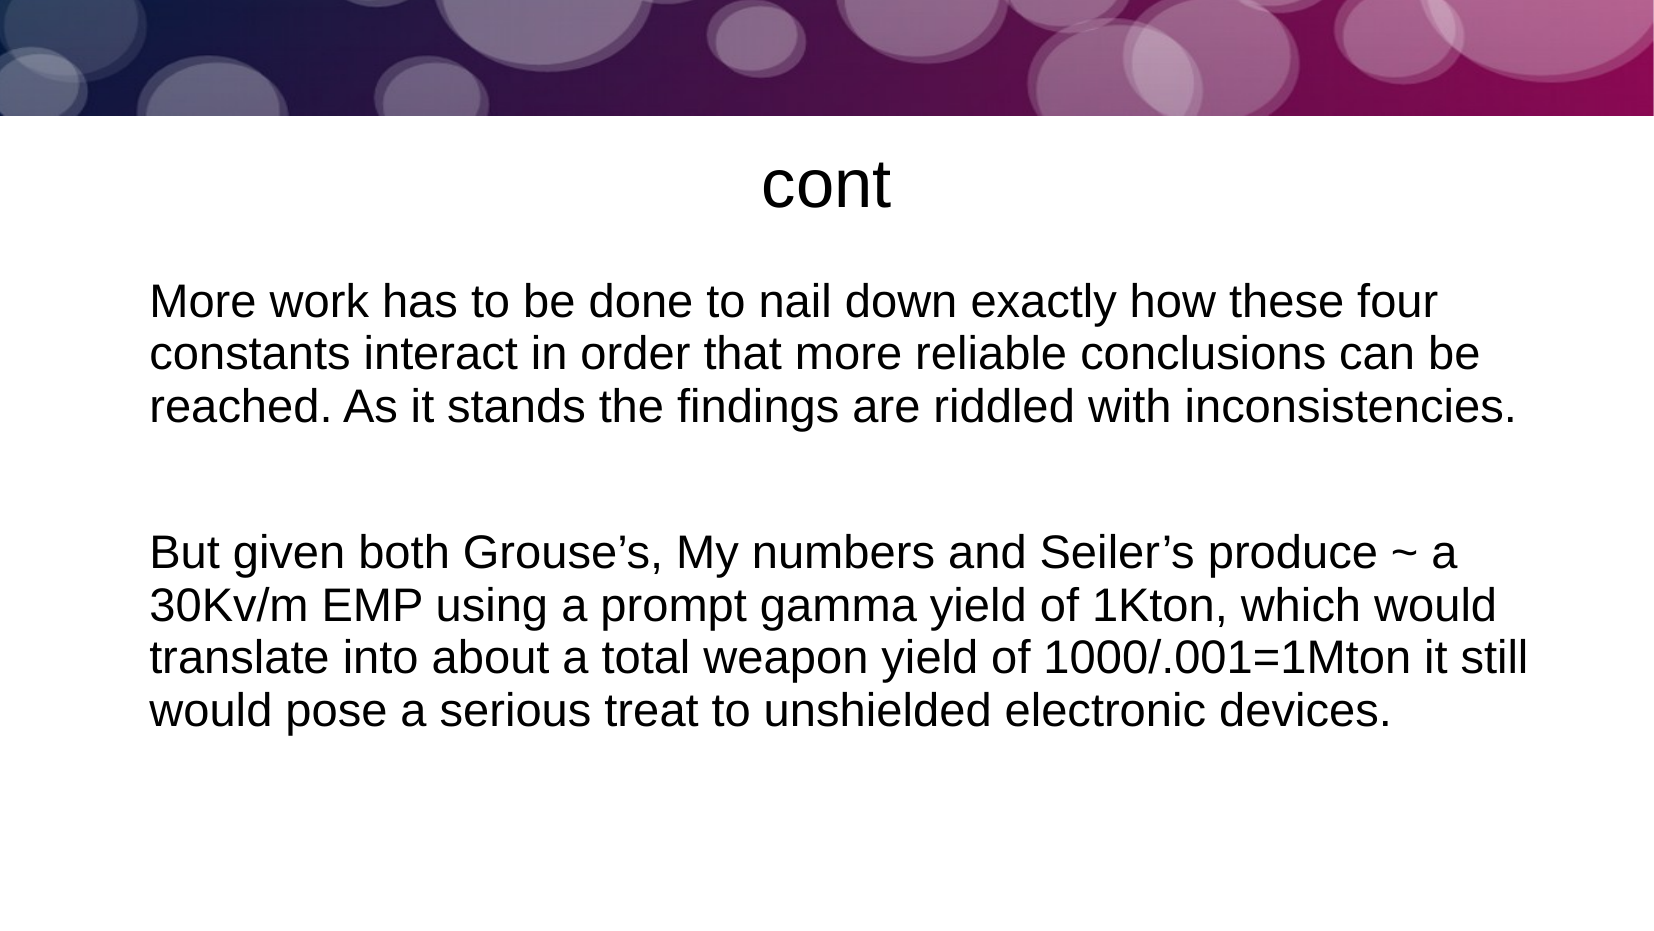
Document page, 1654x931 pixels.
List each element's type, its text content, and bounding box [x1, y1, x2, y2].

title cont [82, 119, 1571, 249]
list More work has to be done to nail down exactly how these four constants interact in order that more reliable conclusions can be reached. As it stands the findings are riddled with inconsistencies. But given both Grouse’s, My numbers and Seiler’s produce ~ a 30Kv/m EMP using a prompt gamma yield of 1Kton, which would translate into about a total weapon yield of 1000/.001=1Mton it still would pose a serious treat to unshielded electronic devices. [82, 274, 1571, 815]
picture [0, 0, 1654, 116]
